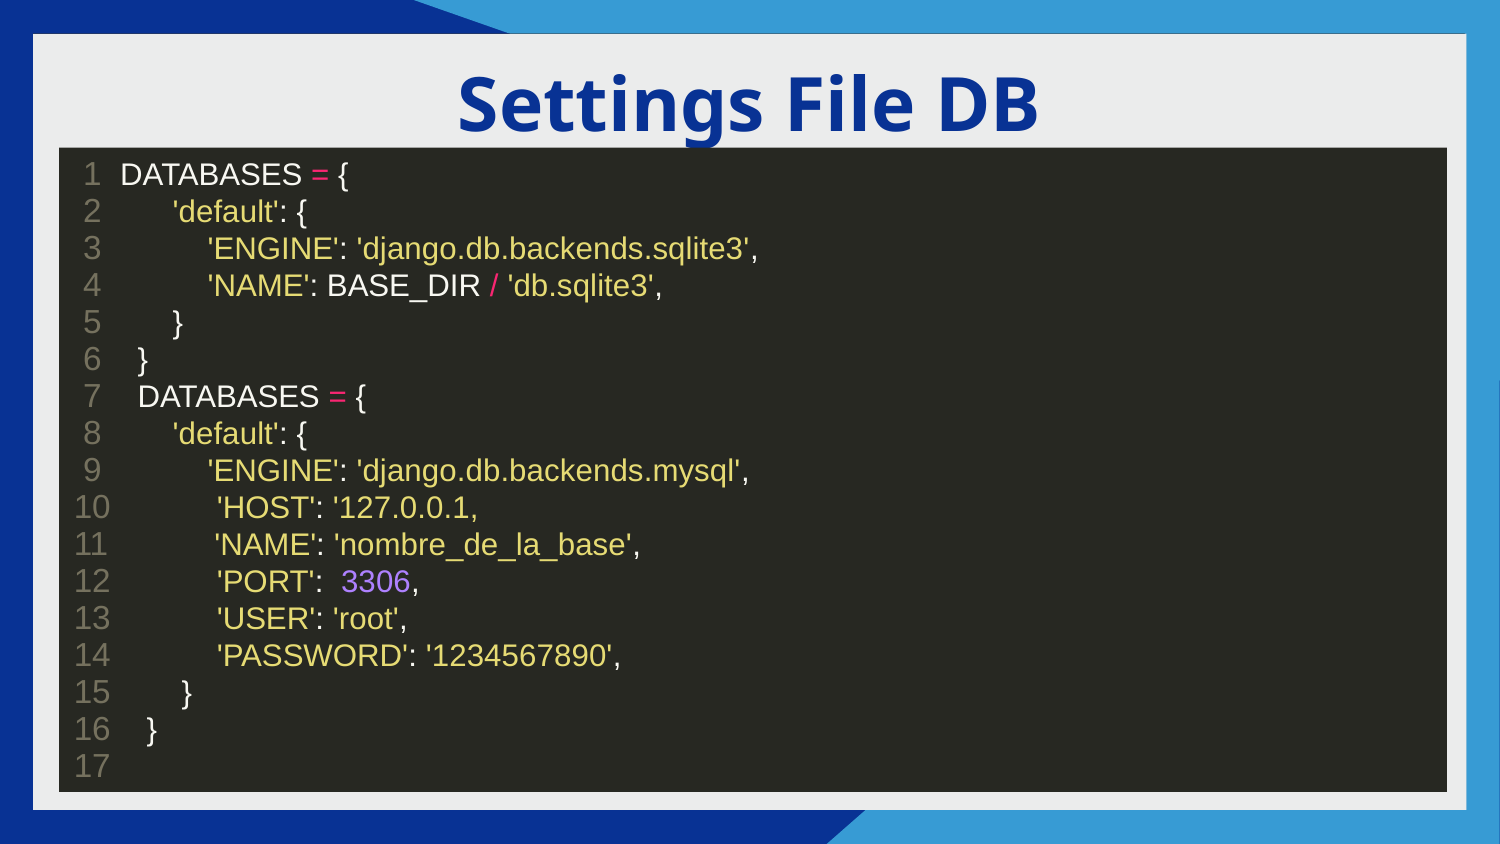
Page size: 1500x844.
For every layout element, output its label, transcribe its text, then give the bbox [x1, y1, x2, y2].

title Settings File DB [34, 36, 1466, 178]
text_box 1 DATABASES = { 2 'default': { 3 'ENGINE': 'django.db.backends.sqlite3', 4 'NAME': BASE_DIR / 'db.sqlite3', 5 } 6 } 7 DATABASES = { 8 'default': { 9 'ENGINE': 'django.db.backends.mysql', 10 'HOST': '127.0.0.1, 11 'NAME': 'nombre_de_la_base', 12 'PORT': 3306, 13 'USER': 'root', 14 'PASSWORD': '1234567890', 15 } 16 } 17 [59, 147, 1447, 792]
